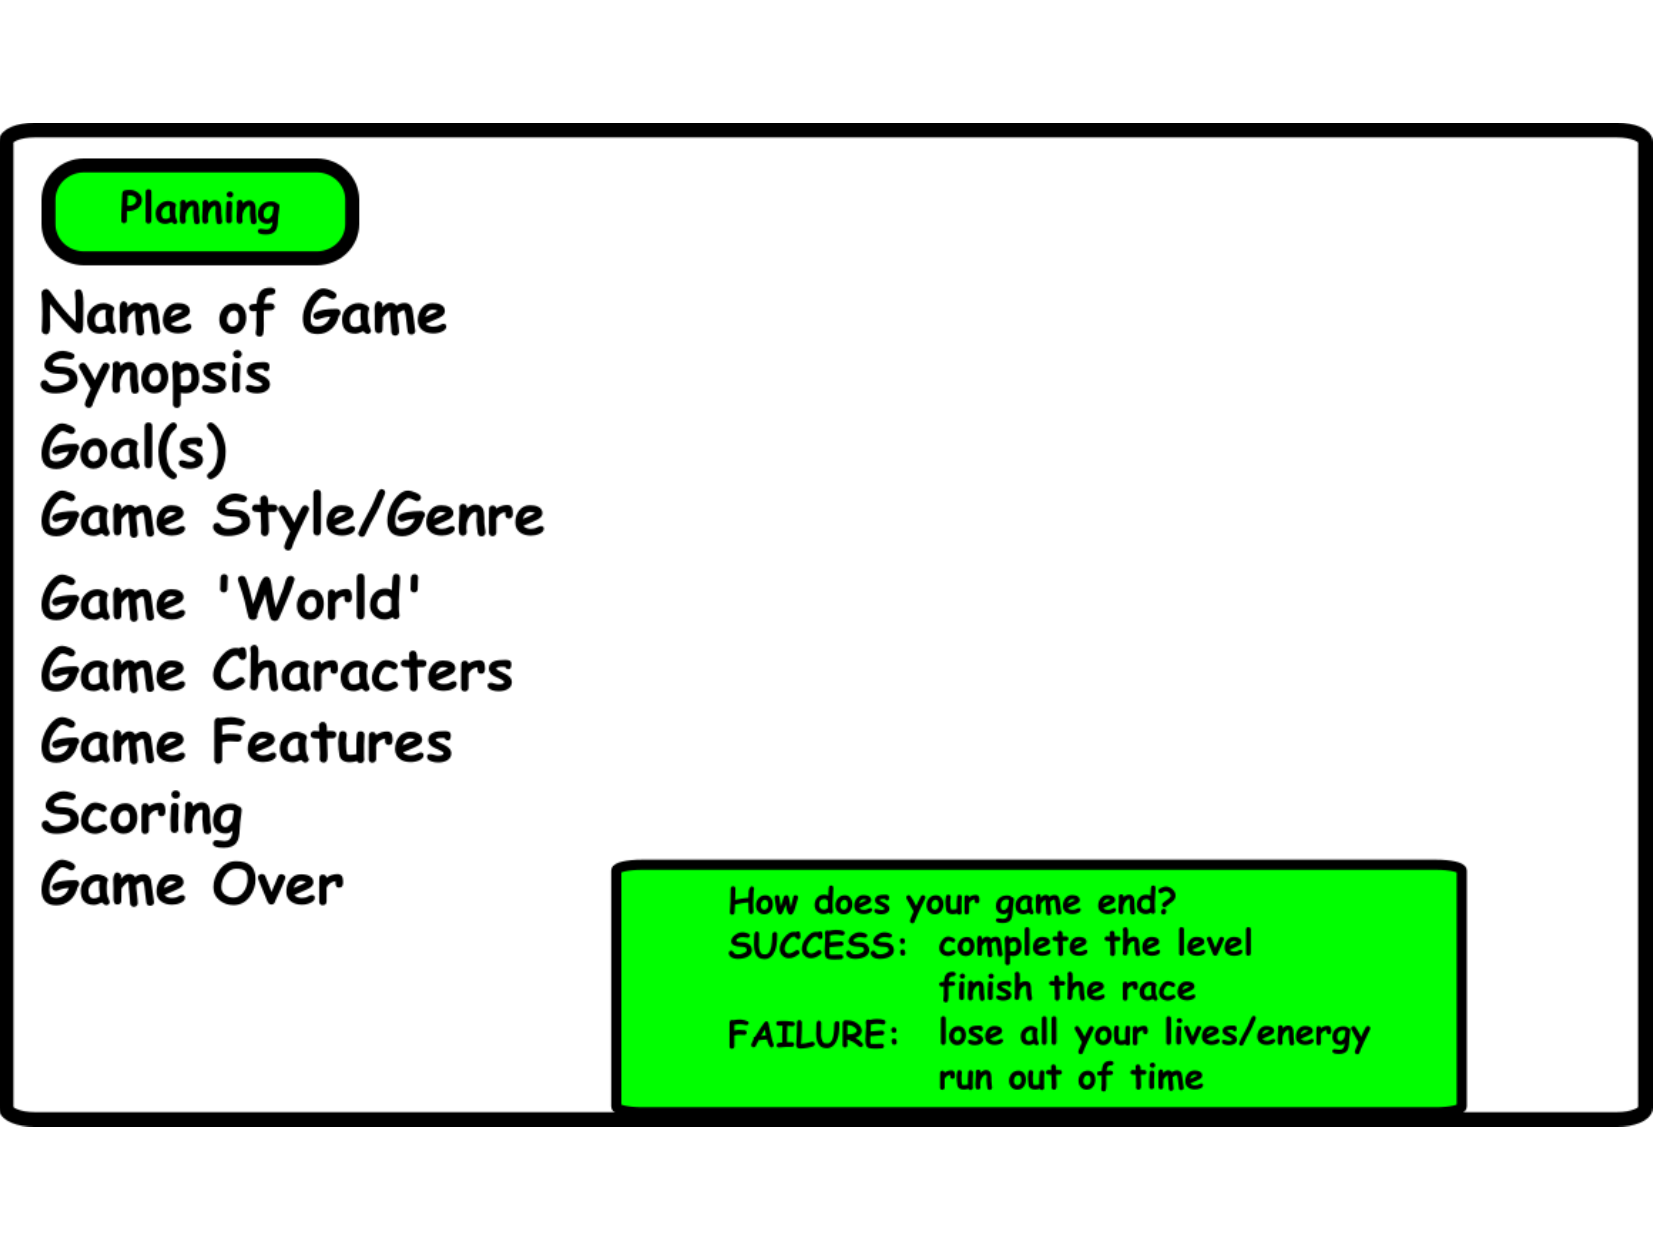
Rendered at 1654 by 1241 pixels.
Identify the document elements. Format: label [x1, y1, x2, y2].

picture [0, 123, 1653, 1127]
